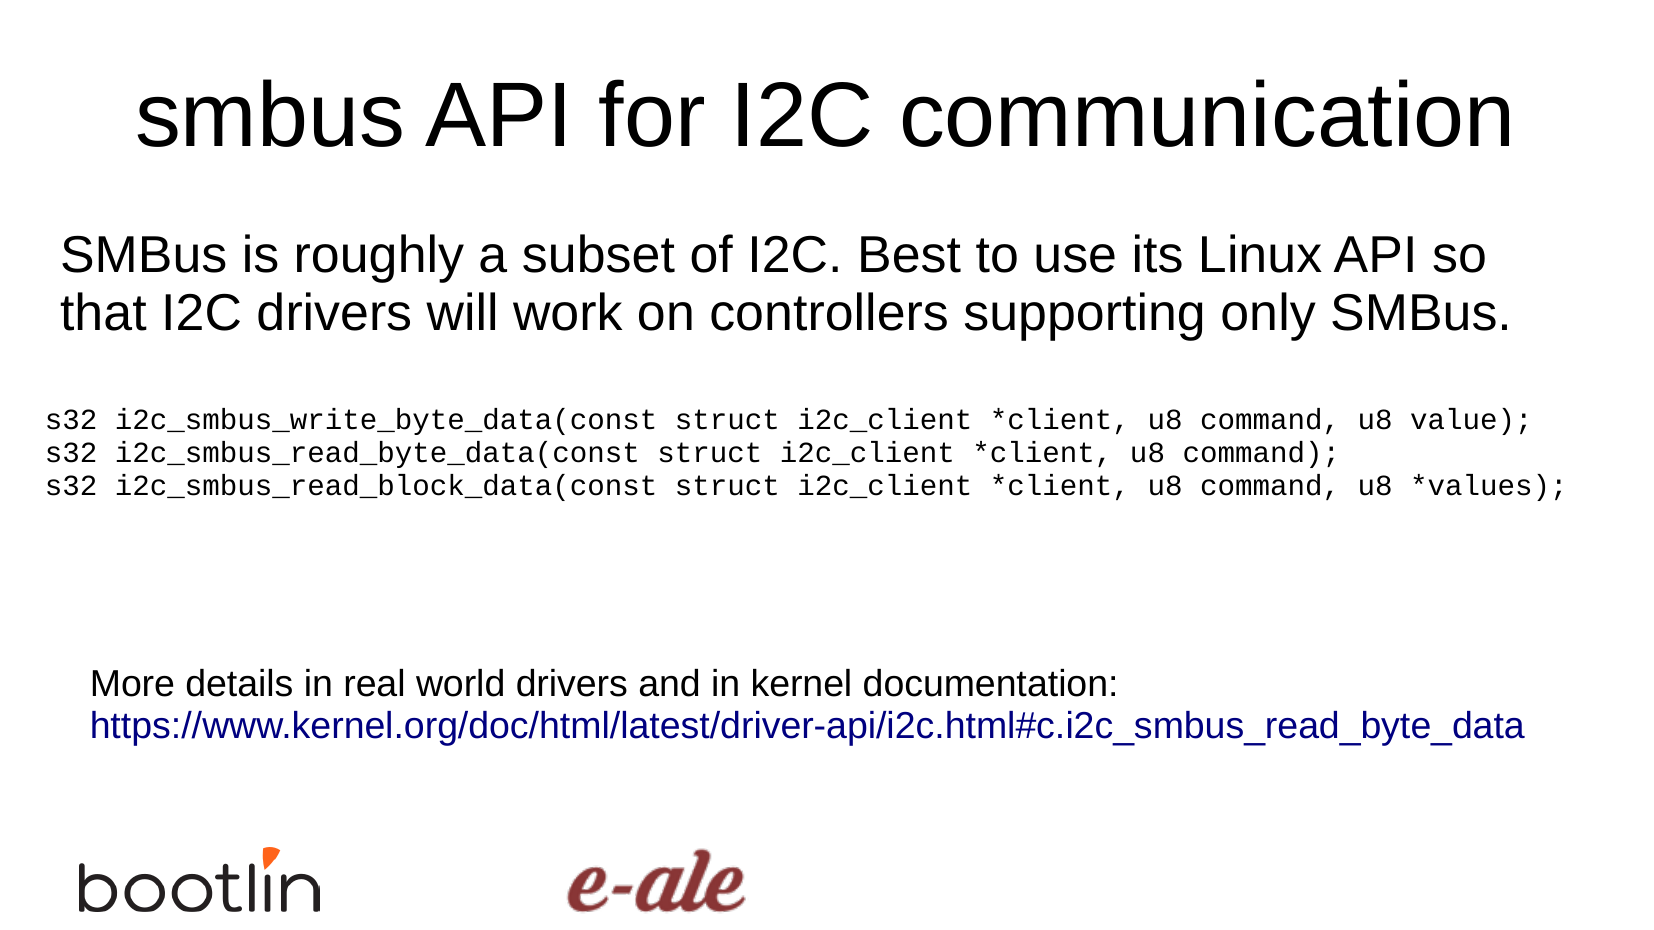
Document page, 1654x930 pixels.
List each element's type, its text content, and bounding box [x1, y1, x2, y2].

text_box s32 i2c_smbus_write_byte_data(const struct i2c_client *client, u8 command, u8 value); s32 i2c_smbus_read_byte_data(const struct i2c_client *client, u8 command); s32 i2c_smbus_read_block_data(const struct i2c_client *client, u8 command, u8 *values); [30, 397, 1636, 563]
picture [565, 847, 749, 915]
list SMBus is roughly a subset of I2C. Best to use its Linux API so that I2C drivers will work on controllers supporting only SMBus. [60, 225, 1548, 397]
text_box More details in real world drivers and in kernel documentation: https://www.kernel.org/doc/html/latest/driver-api/i2c.html#c.i2c_smbus_read_byte_data [75, 655, 1541, 797]
picture [79, 847, 320, 912]
title smbus API for I2C communication [82, 37, 1571, 193]
